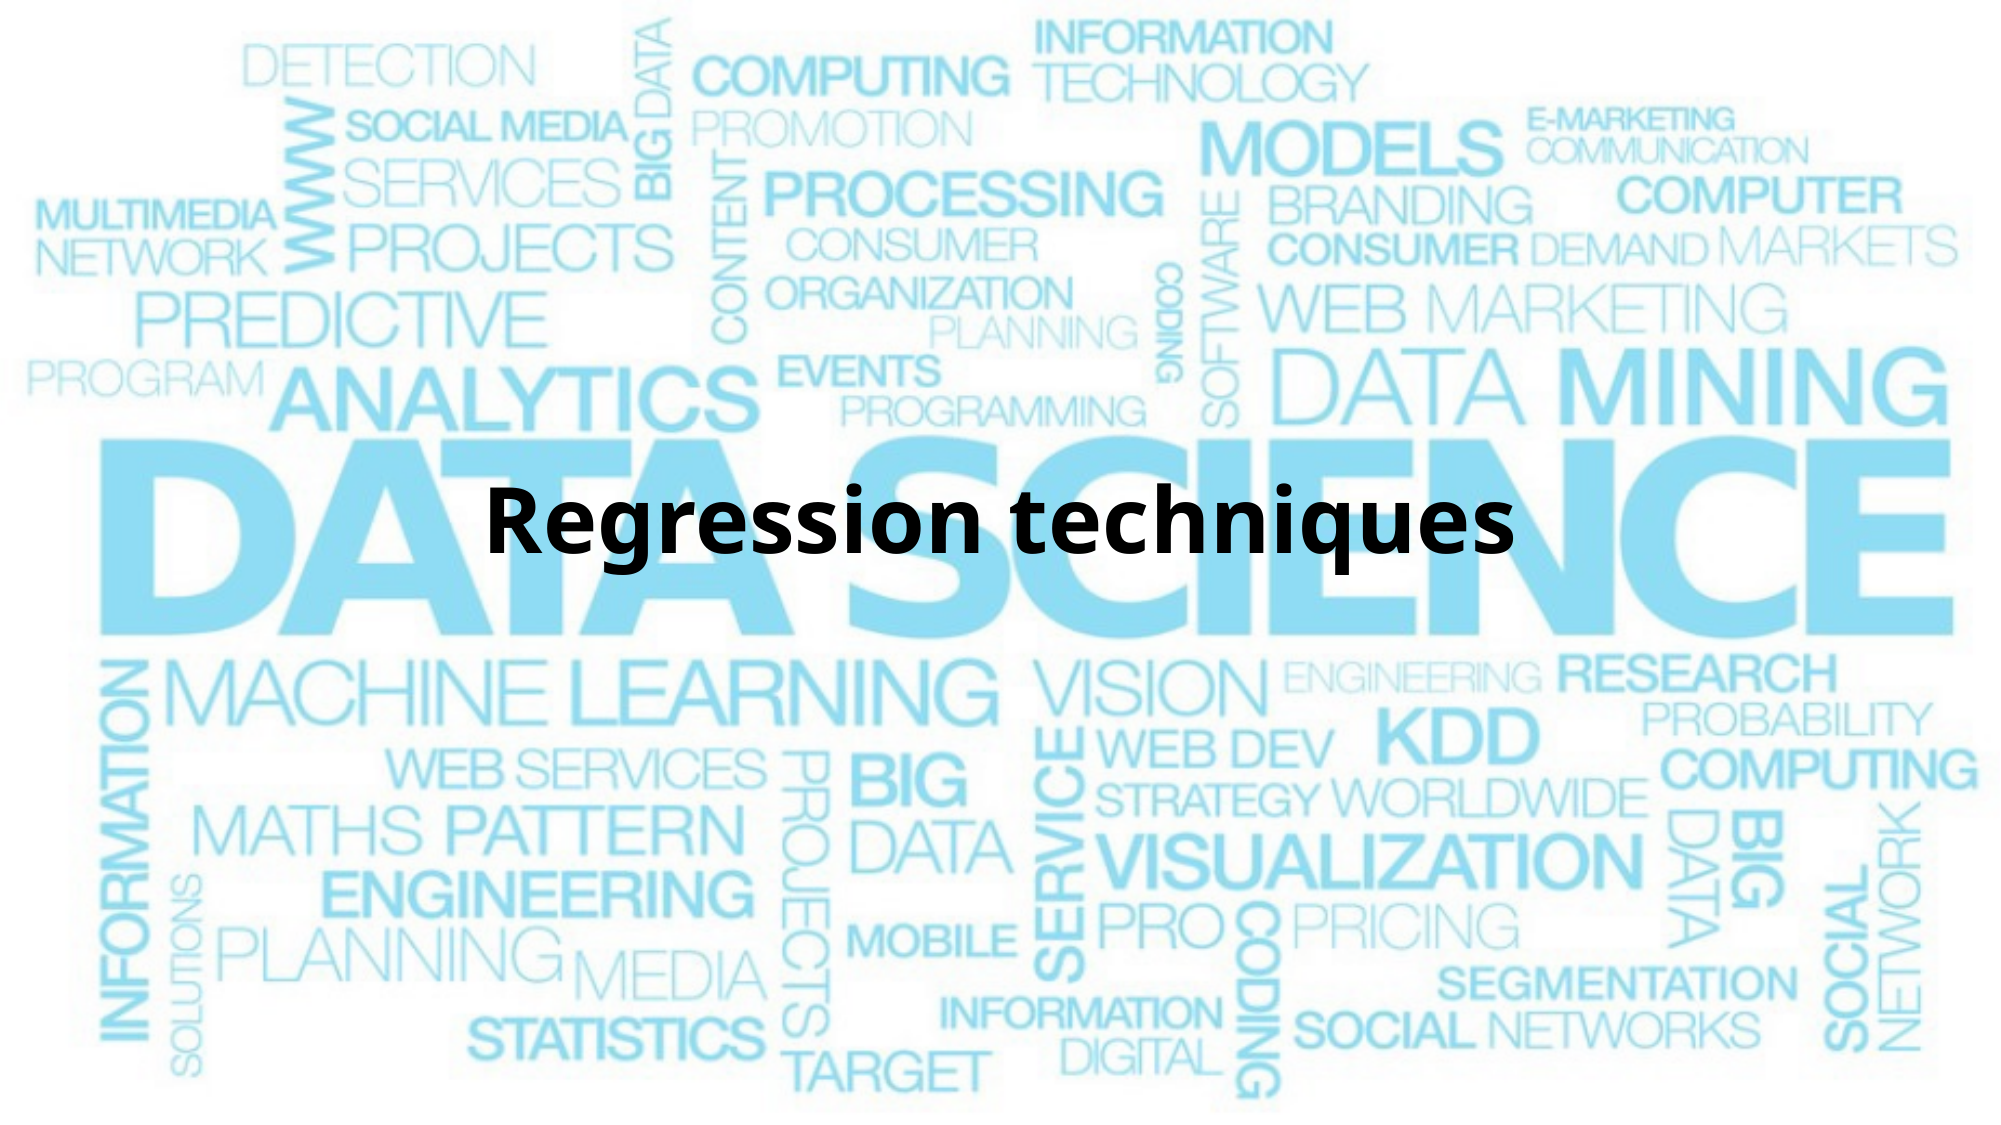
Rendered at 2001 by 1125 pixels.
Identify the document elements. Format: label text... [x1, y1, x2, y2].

title Regression techniques [137, 414, 1863, 633]
